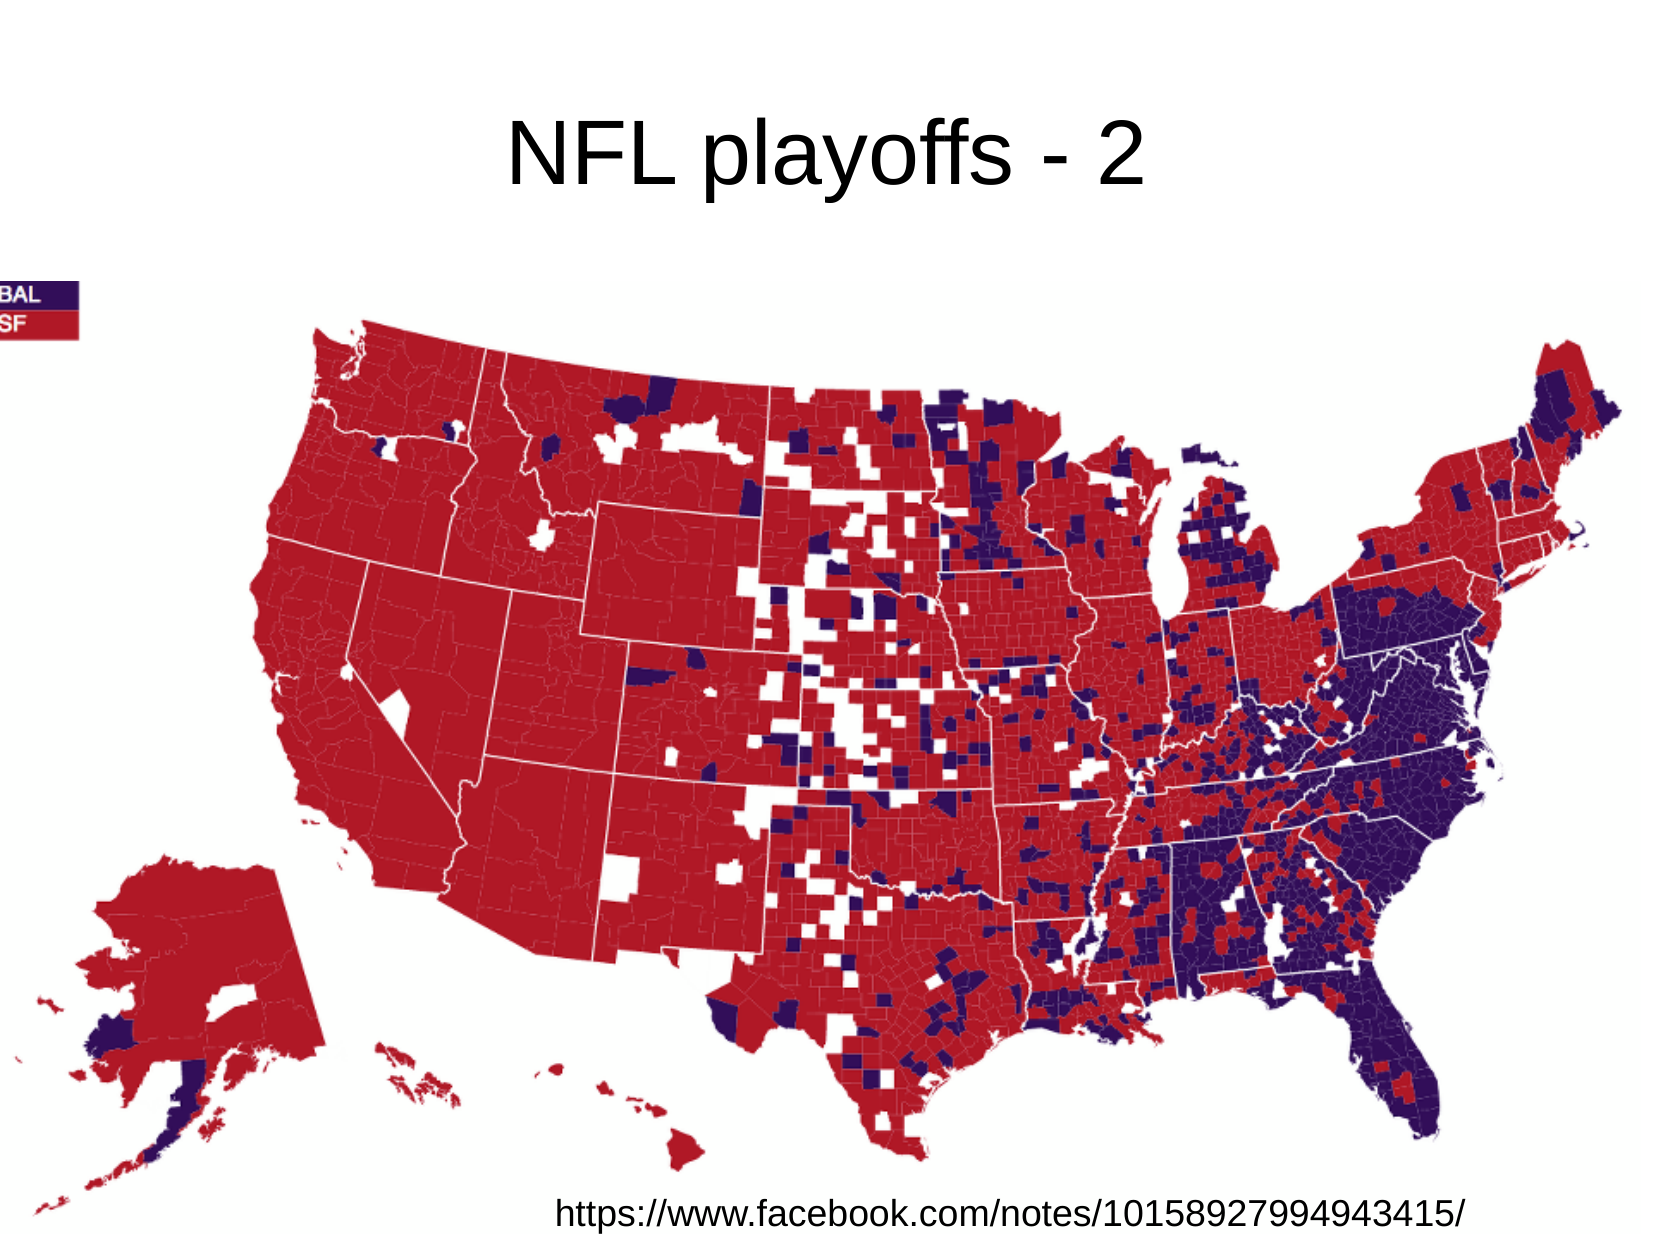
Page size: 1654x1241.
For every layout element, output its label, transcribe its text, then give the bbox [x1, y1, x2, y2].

title NFL playoffs - 2 [82, 49, 1571, 257]
text_box https://www.facebook.com/notes/10158927994943415/ [540, 1185, 1485, 1241]
picture [0, 281, 1641, 1234]
